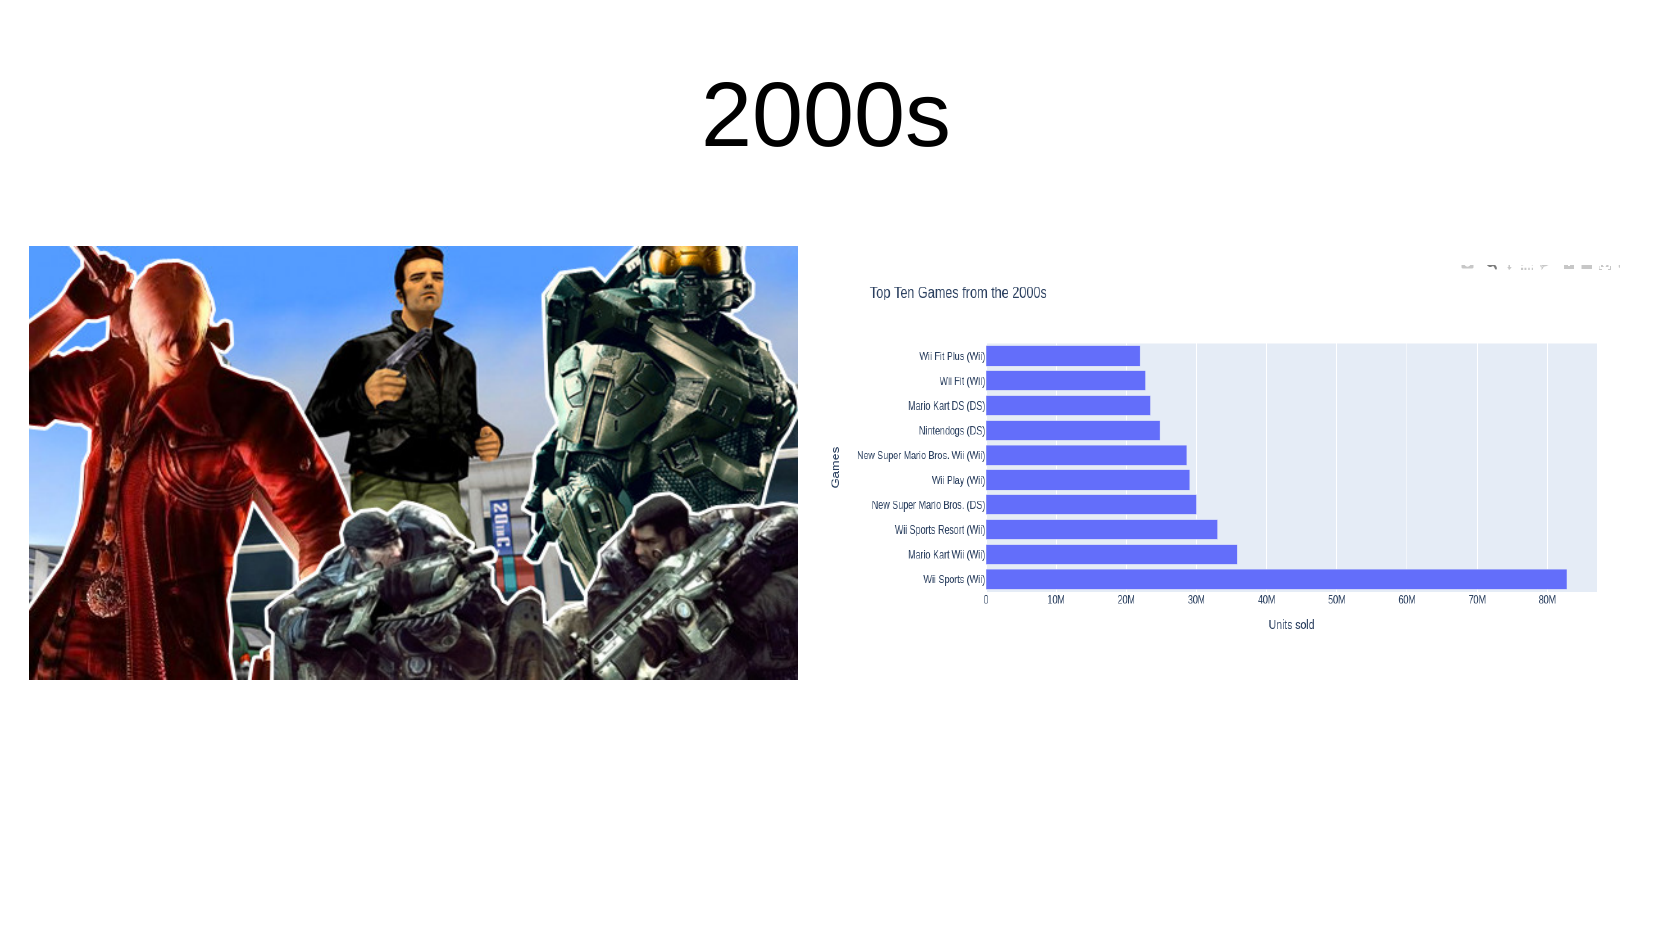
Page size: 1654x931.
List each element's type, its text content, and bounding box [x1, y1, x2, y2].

picture [826, 265, 1620, 660]
picture [29, 246, 798, 680]
title 2000s [82, 37, 1571, 193]
